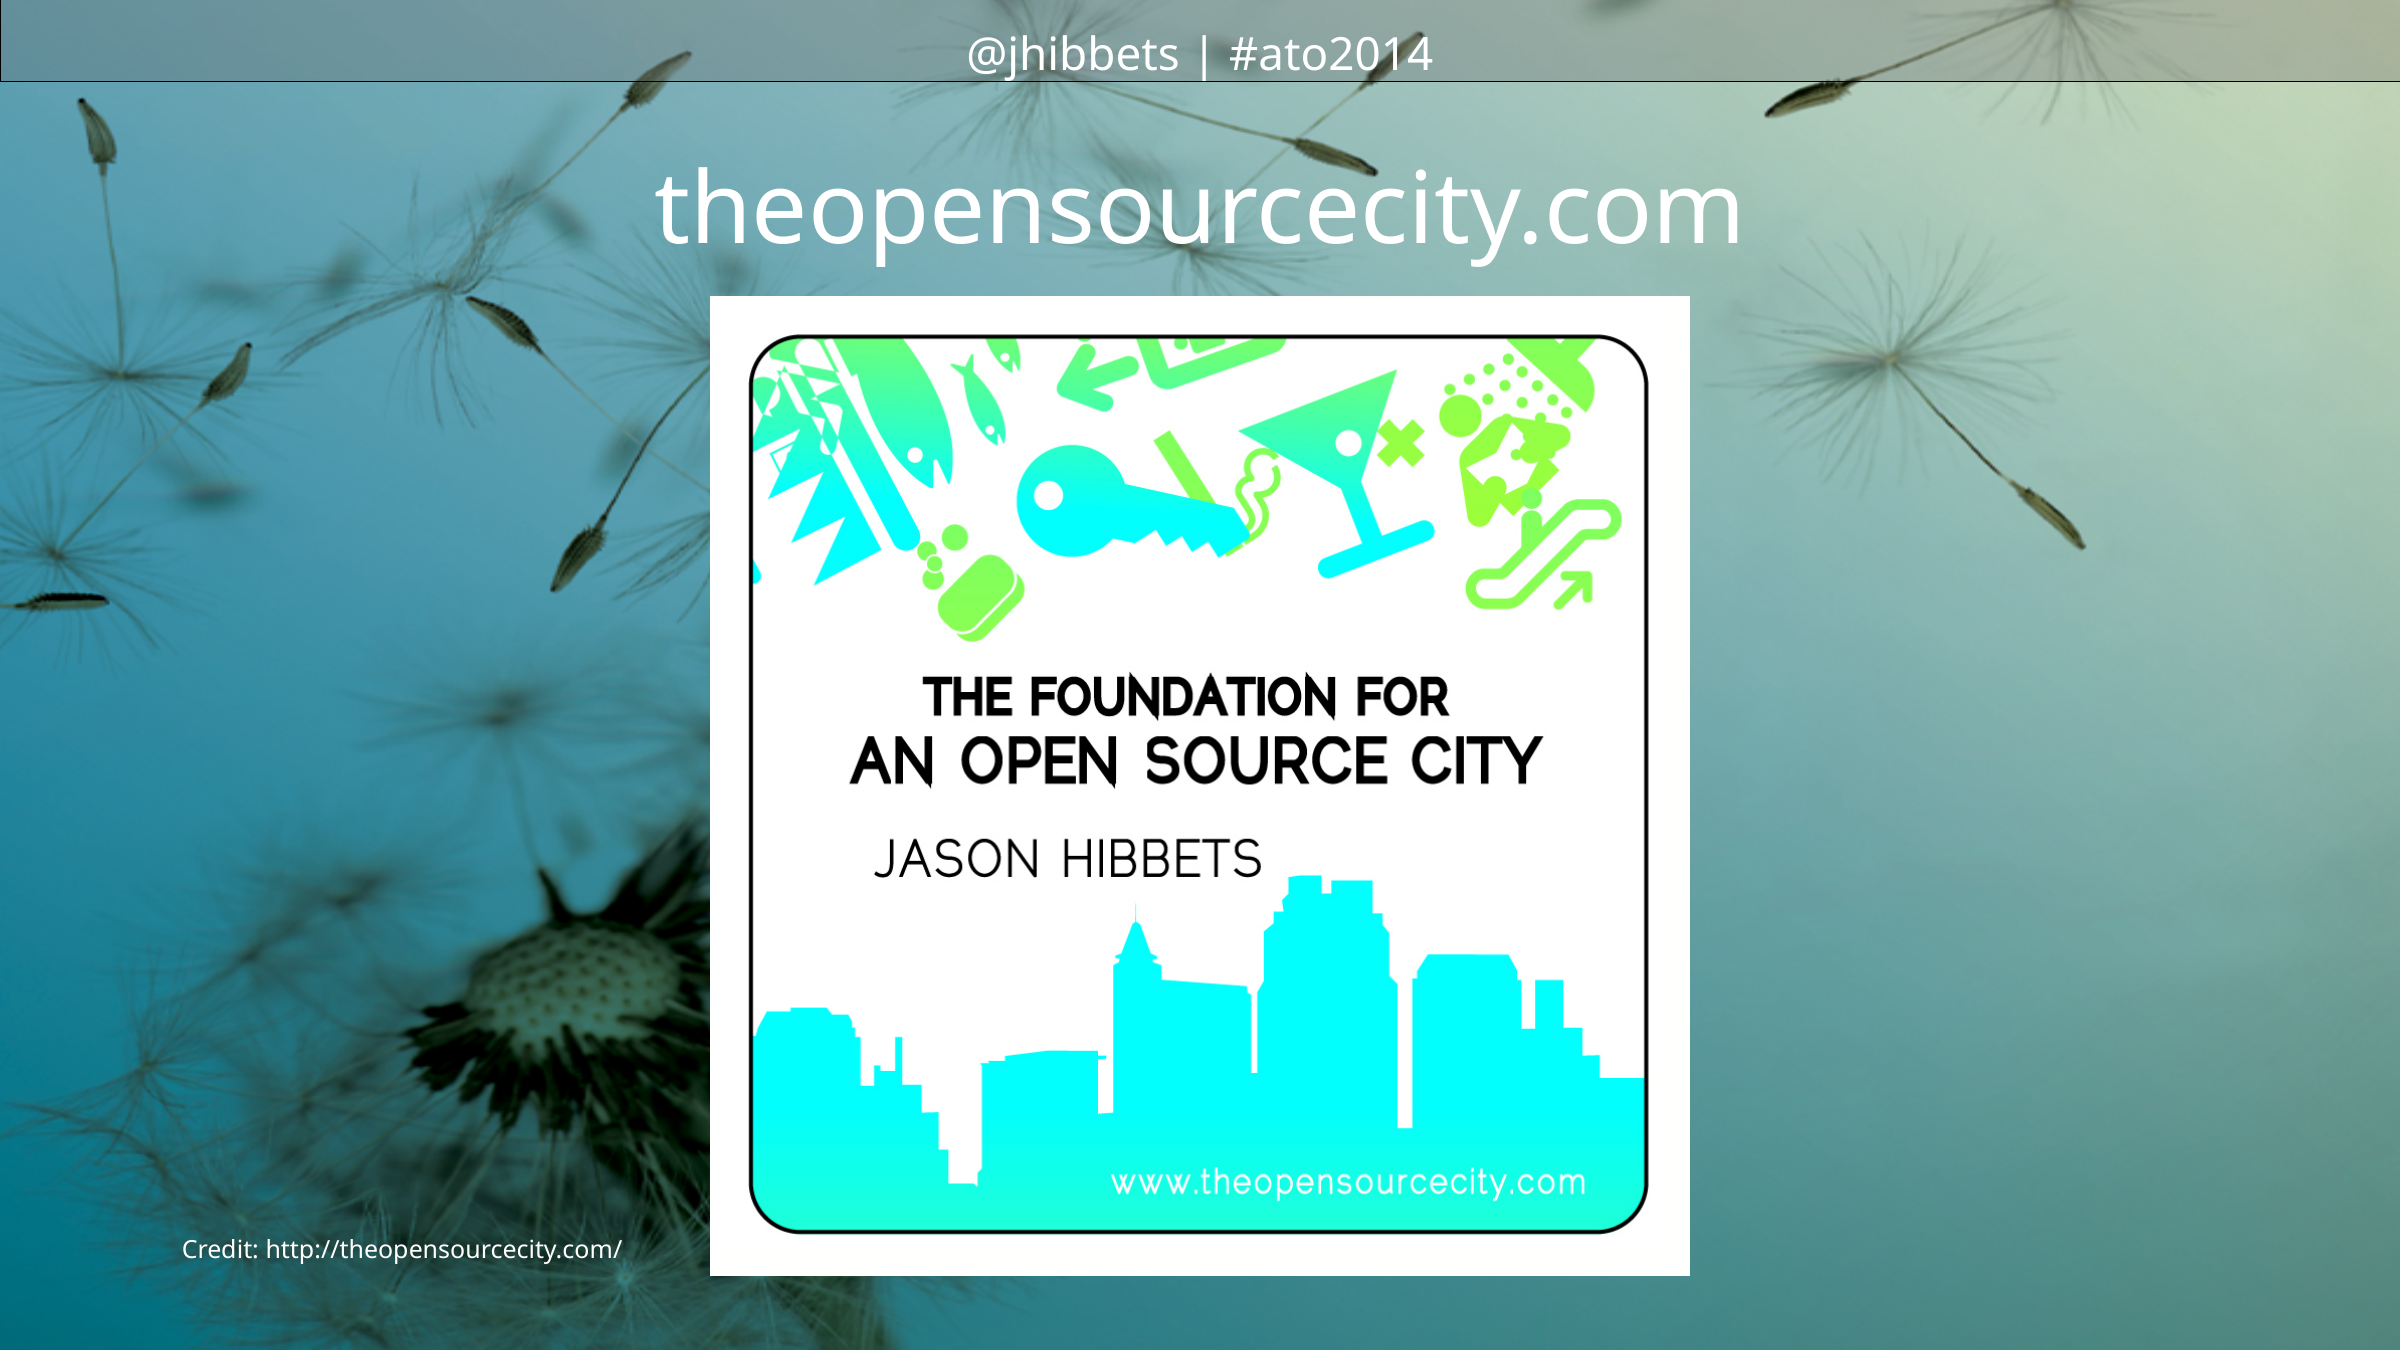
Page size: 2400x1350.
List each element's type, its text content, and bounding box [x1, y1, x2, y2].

picture [0, 82, 2400, 1350]
title theopensourcecity.com [120, 92, 2280, 318]
text_box Credit: http://theopensourcecity.com/ [167, 1224, 710, 1272]
